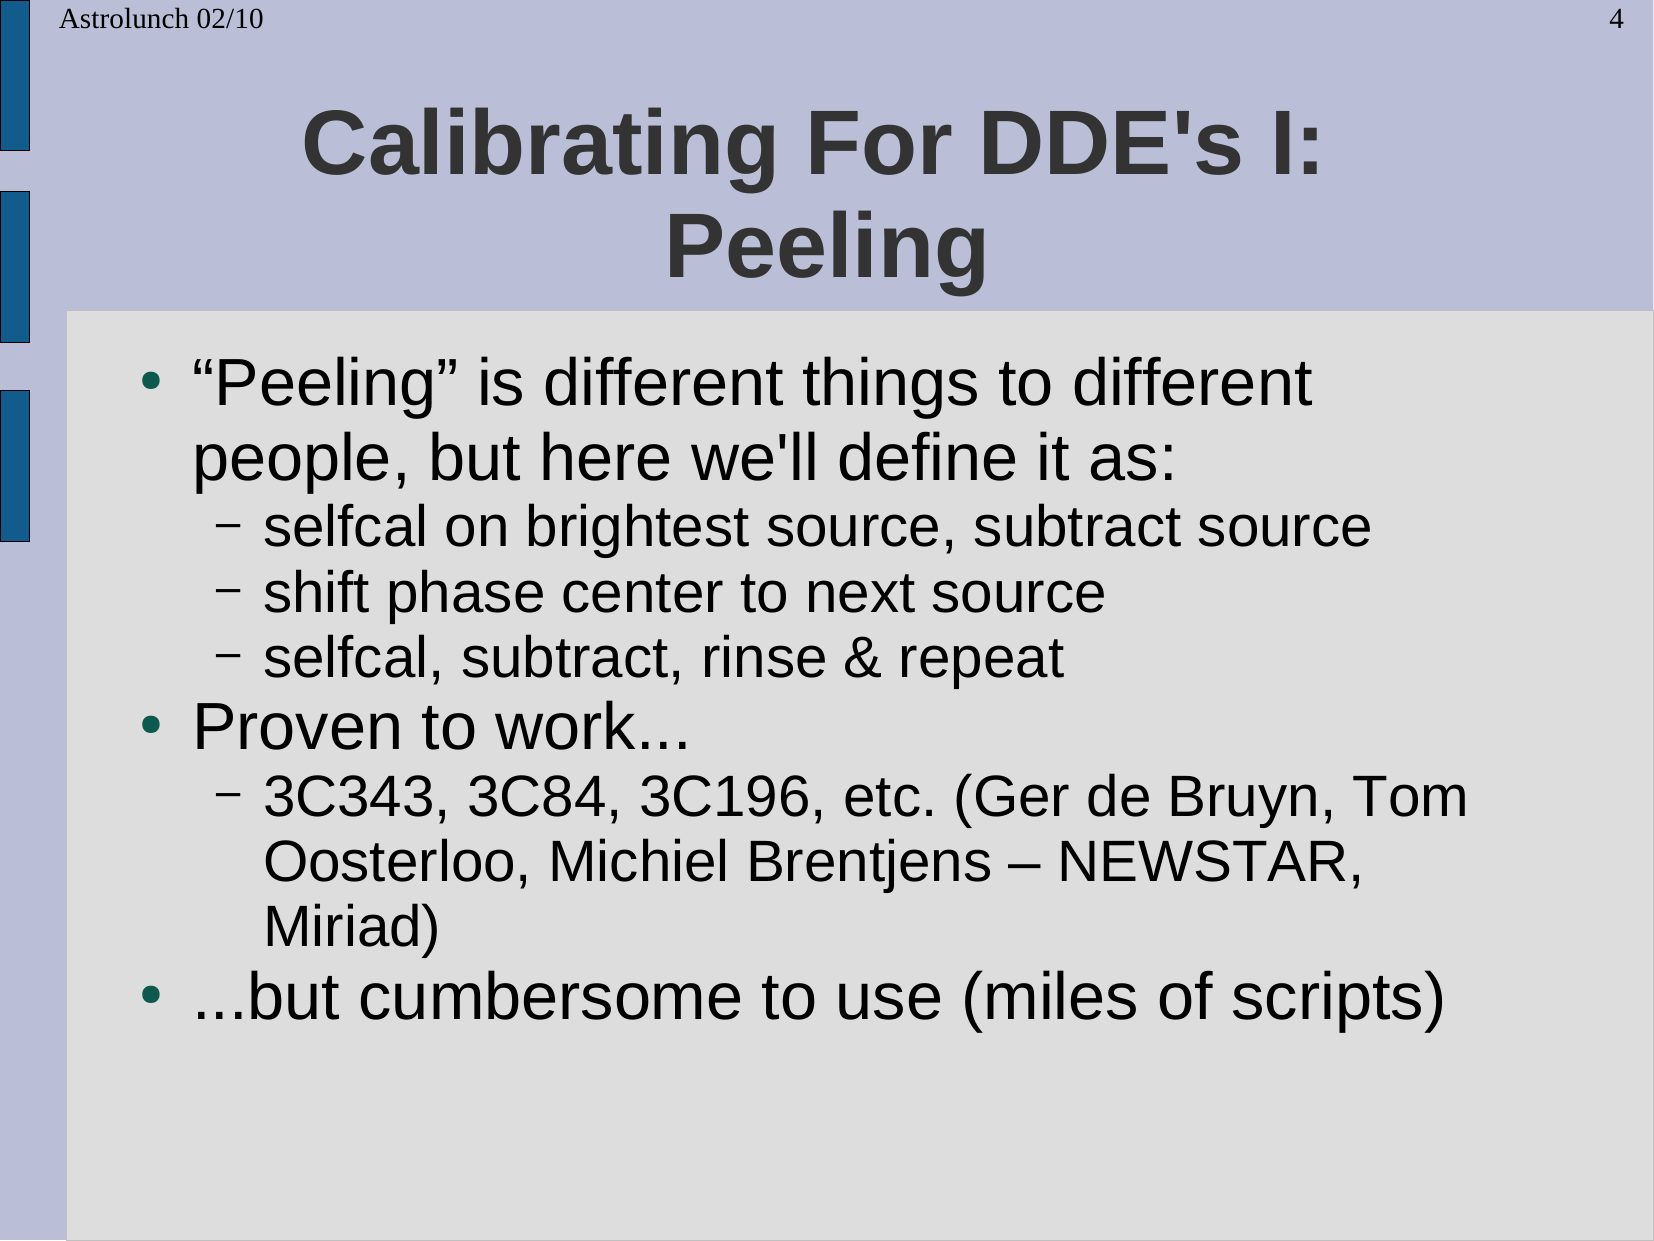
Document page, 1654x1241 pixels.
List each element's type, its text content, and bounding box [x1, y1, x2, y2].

list “Peeling” is different things to different people, but here we'll define it as: selfcal on brightest source, subtract source shift phase center to next source selfcal, subtract, rinse & repeat Proven to work... 3C343, 3C84, 3C196, etc. (Ger de Bruyn, Tom Oosterloo, Michiel Brentjens – NEWSTAR, Miriad) ...but cumbersome to use (miles of scripts) [121, 344, 1534, 1127]
title Calibrating For DDE's I: Peeling [121, 91, 1534, 299]
